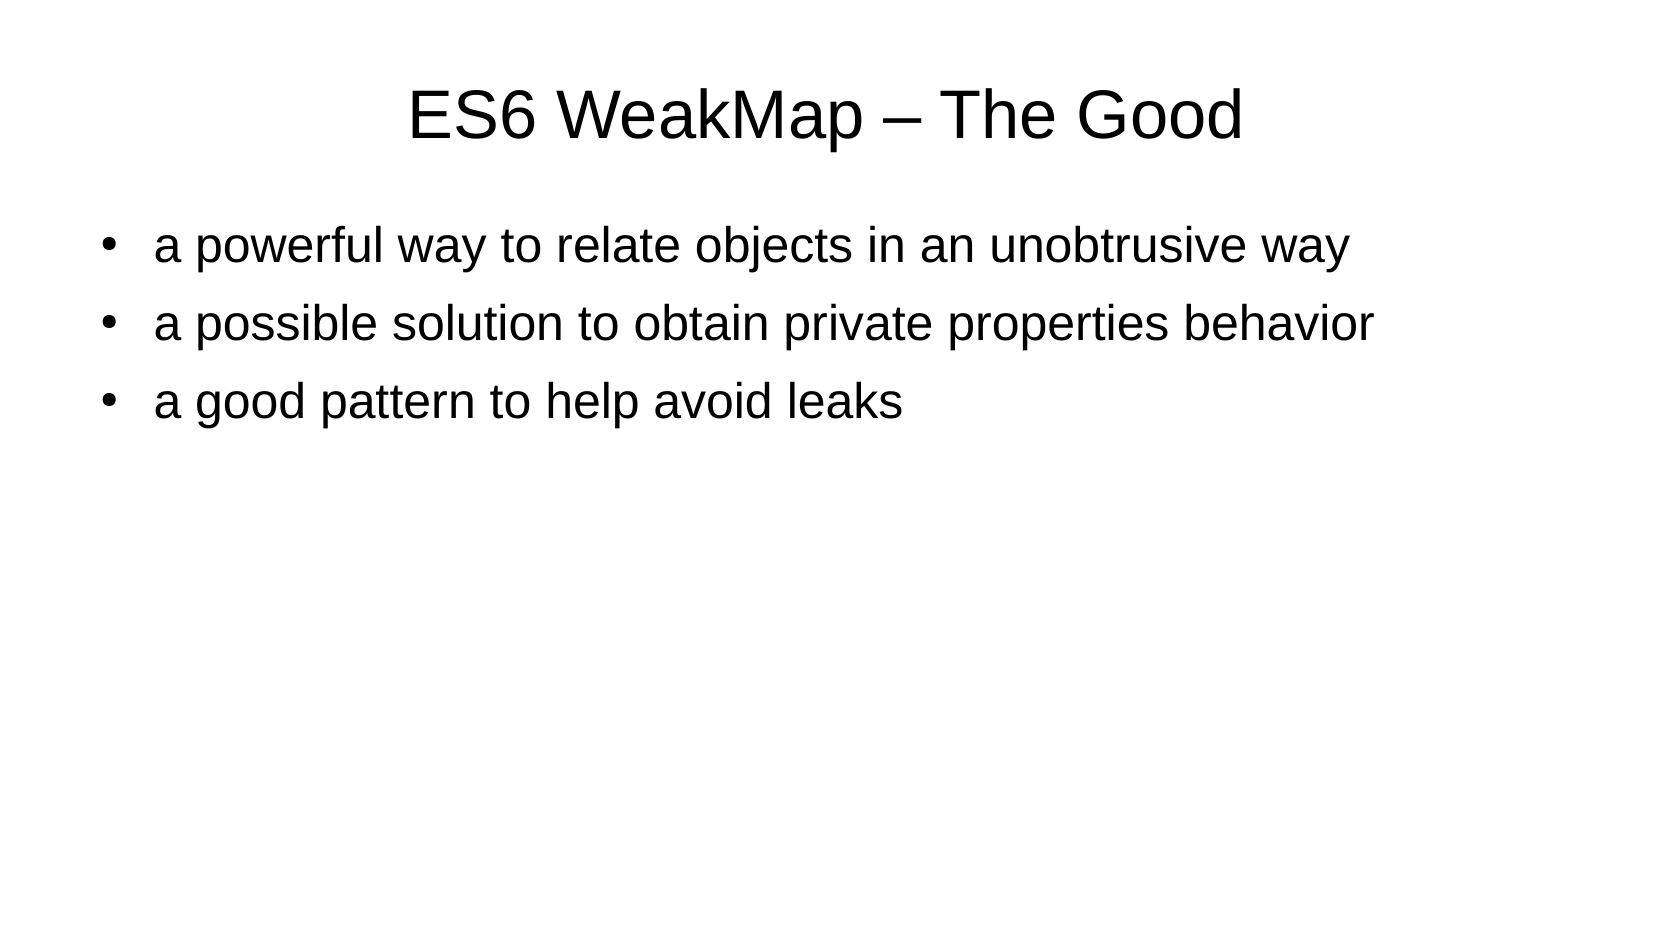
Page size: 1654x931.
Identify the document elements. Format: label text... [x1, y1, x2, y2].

title ES6 WeakMap – The Good [82, 37, 1571, 193]
list a powerful way to relate objects in an unobtrusive way a possible solution to obtain private properties behavior a good pattern to help avoid leaks [82, 217, 1571, 758]
